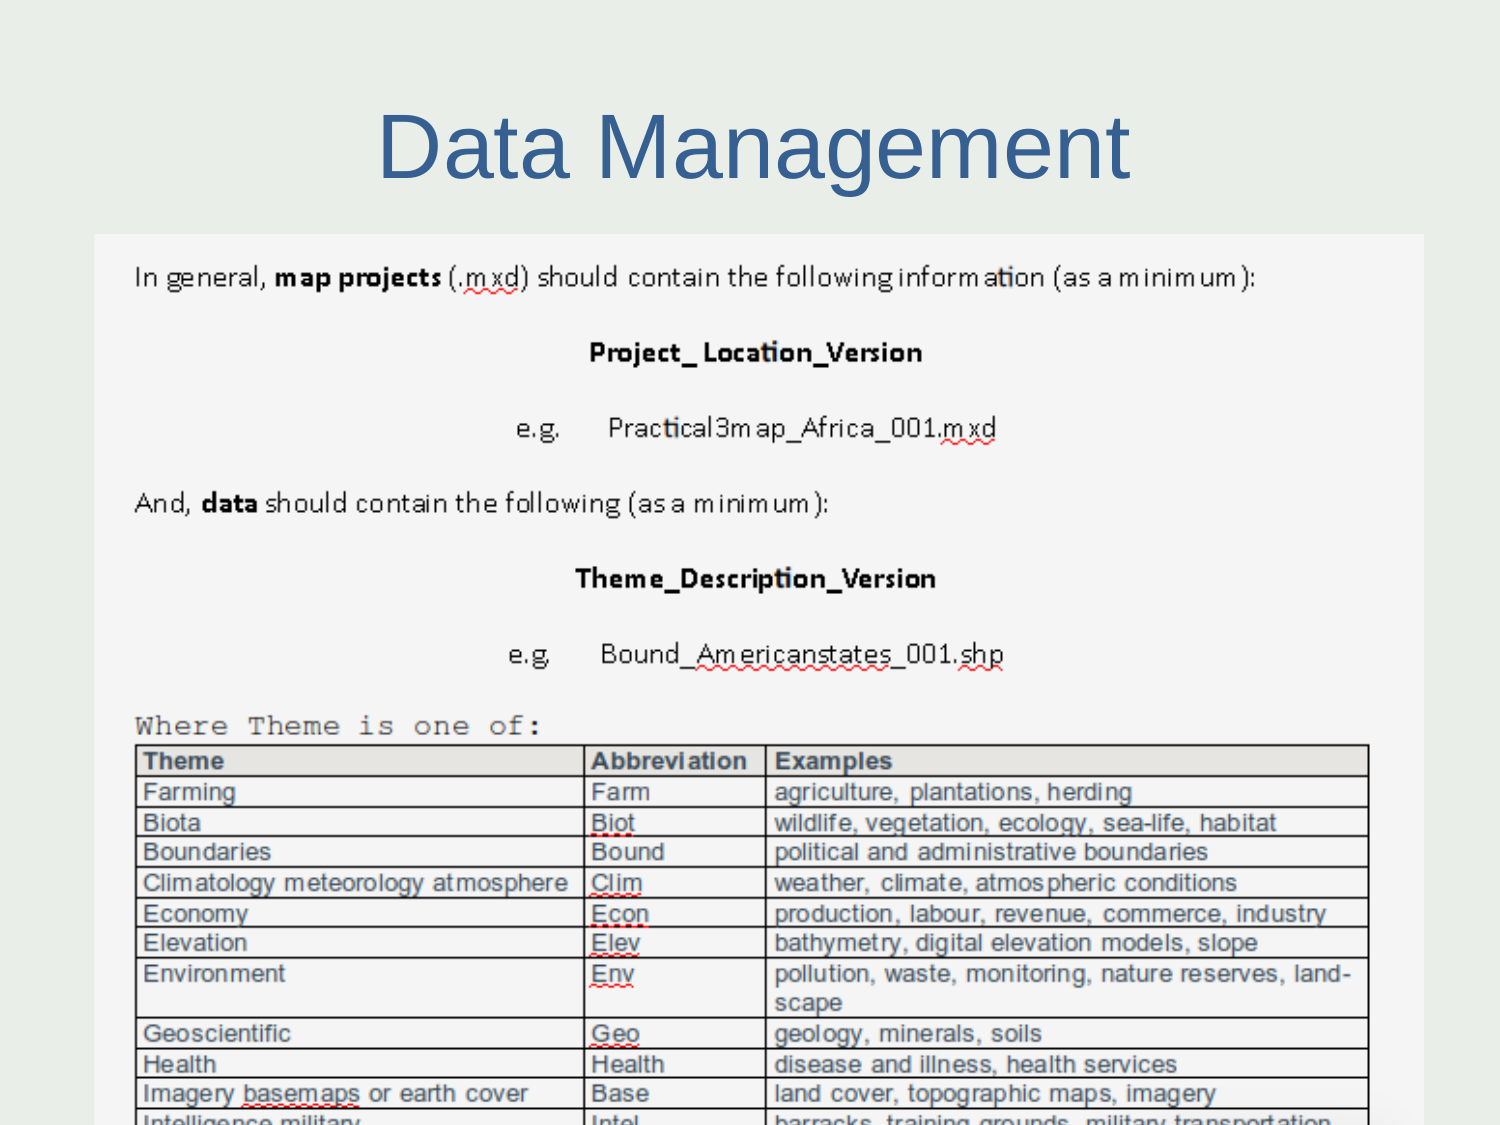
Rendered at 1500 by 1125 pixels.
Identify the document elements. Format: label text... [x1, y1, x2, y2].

title Data Management [79, 92, 1430, 201]
picture [94, 234, 1424, 1125]
